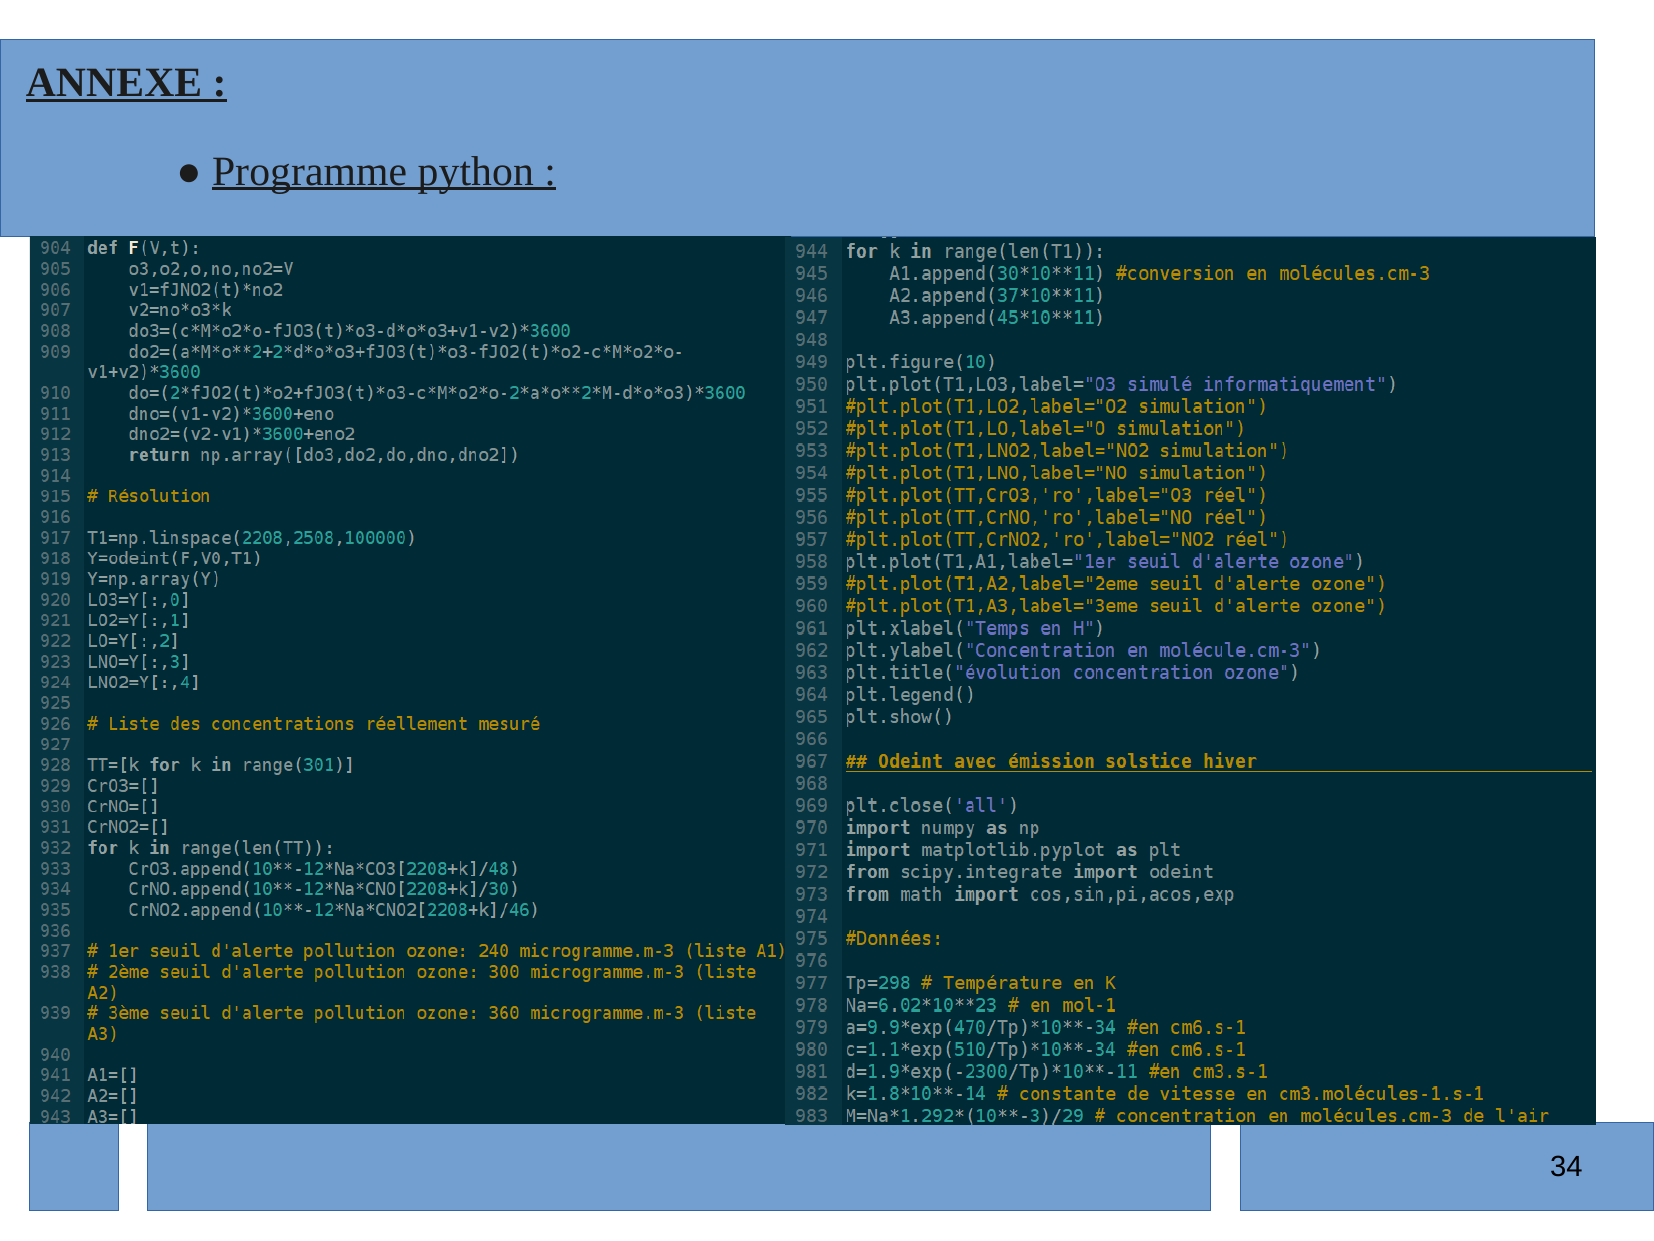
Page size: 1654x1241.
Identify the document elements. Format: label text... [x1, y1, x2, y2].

picture [1147, 1024, 1157, 1033]
picture [613, 346, 621, 357]
picture [1087, 289, 1091, 301]
picture [944, 825, 958, 837]
picture [107, 801, 121, 811]
picture [1124, 669, 1135, 678]
picture [903, 1043, 909, 1050]
picture [968, 467, 972, 478]
picture [382, 948, 393, 956]
picture [922, 621, 930, 634]
picture [1031, 554, 1038, 567]
picture [874, 847, 881, 855]
picture [613, 1010, 635, 1018]
text_box 34 [1535, 1142, 1625, 1218]
picture [957, 378, 961, 390]
picture [103, 677, 111, 687]
picture [911, 576, 916, 588]
picture [312, 411, 321, 419]
picture [849, 1064, 854, 1077]
picture [94, 241, 100, 253]
picture [644, 948, 652, 956]
picture [968, 1043, 972, 1055]
picture [913, 1087, 917, 1099]
picture [392, 1010, 403, 1018]
picture [213, 944, 219, 956]
picture [868, 1110, 877, 1121]
picture [1020, 647, 1037, 656]
picture [1433, 1087, 1437, 1099]
picture [1226, 758, 1233, 767]
picture [917, 714, 923, 722]
picture [957, 555, 961, 567]
picture [1021, 311, 1028, 318]
picture [654, 969, 662, 977]
picture [202, 845, 208, 853]
picture [1085, 443, 1090, 455]
text_box ANNEXE : [25, 59, 1001, 153]
picture [1204, 1068, 1213, 1077]
picture [1139, 425, 1152, 434]
picture [1141, 403, 1147, 412]
picture [1087, 555, 1091, 567]
picture [1290, 1091, 1299, 1099]
picture [968, 1087, 972, 1099]
picture [1108, 494, 1114, 501]
picture [1064, 649, 1071, 656]
picture [1074, 758, 1082, 767]
picture [1253, 669, 1265, 678]
picture [1150, 1064, 1159, 1077]
picture [212, 452, 217, 464]
picture [1215, 381, 1221, 390]
picture [1063, 1002, 1072, 1011]
picture [322, 431, 331, 439]
picture [901, 492, 907, 505]
picture [127, 969, 138, 977]
picture [1117, 758, 1125, 767]
picture [847, 1110, 855, 1121]
picture [785, 283, 841, 1126]
picture [847, 625, 854, 638]
picture [1020, 576, 1025, 588]
picture [930, 692, 940, 700]
picture [1153, 755, 1158, 767]
picture [131, 841, 135, 853]
picture [901, 425, 907, 438]
picture [982, 891, 990, 900]
picture [1340, 603, 1351, 611]
picture [520, 948, 529, 956]
picture [1114, 603, 1126, 611]
picture [1021, 444, 1029, 450]
picture [1128, 647, 1146, 656]
picture [1199, 669, 1211, 678]
picture [306, 883, 310, 894]
picture [160, 452, 168, 460]
picture [1117, 488, 1123, 501]
picture [223, 303, 228, 315]
picture [1256, 381, 1271, 390]
picture [253, 287, 259, 295]
picture [1323, 1091, 1332, 1099]
picture [111, 945, 115, 956]
picture [979, 555, 984, 565]
picture [1171, 489, 1180, 501]
picture [944, 292, 952, 305]
picture [1182, 1023, 1196, 1033]
picture [1031, 980, 1037, 988]
picture [913, 802, 920, 811]
picture [922, 825, 929, 833]
picture [922, 847, 931, 855]
picture [858, 825, 871, 837]
picture [373, 883, 388, 894]
picture [880, 869, 888, 877]
picture [978, 1110, 982, 1121]
picture [1160, 470, 1173, 478]
picture [1182, 1045, 1201, 1055]
picture [1031, 825, 1038, 837]
picture [860, 621, 865, 634]
picture [858, 847, 871, 860]
picture [990, 577, 995, 587]
picture [1182, 758, 1190, 767]
picture [894, 311, 898, 321]
picture [99, 656, 111, 667]
picture [1160, 403, 1173, 412]
picture [892, 1043, 896, 1055]
picture [1131, 754, 1137, 767]
picture [882, 489, 887, 501]
picture [1205, 425, 1221, 434]
picture [1231, 403, 1243, 412]
picture [998, 467, 1012, 478]
picture [1168, 1113, 1178, 1121]
picture [425, 721, 436, 729]
picture [219, 886, 229, 894]
picture [1101, 869, 1108, 877]
picture [987, 758, 995, 767]
picture [1130, 444, 1137, 456]
picture [469, 452, 475, 460]
picture [913, 558, 920, 567]
picture [955, 1021, 964, 1033]
picture [868, 576, 873, 588]
picture [999, 577, 1007, 583]
picture [847, 421, 863, 438]
picture [935, 999, 941, 1011]
picture [392, 969, 403, 977]
picture [1091, 669, 1102, 678]
picture [846, 399, 860, 416]
picture [1086, 311, 1091, 323]
picture [480, 903, 485, 915]
picture [976, 758, 984, 767]
picture [1301, 1113, 1310, 1121]
picture [1020, 825, 1027, 833]
picture [1255, 1091, 1265, 1099]
picture [193, 408, 197, 419]
picture [1064, 311, 1071, 318]
picture [1041, 421, 1047, 434]
picture [1043, 1043, 1047, 1055]
picture [1160, 647, 1174, 656]
picture [1195, 405, 1201, 412]
picture [869, 935, 886, 944]
picture [573, 969, 580, 977]
picture [212, 907, 217, 919]
picture [1147, 558, 1152, 566]
picture [933, 1068, 939, 1081]
picture [1064, 492, 1072, 501]
picture [1238, 1043, 1242, 1055]
picture [923, 492, 931, 501]
picture [500, 1009, 507, 1018]
picture [260, 721, 270, 729]
picture [1330, 381, 1343, 390]
picture [847, 931, 859, 944]
picture [1249, 555, 1266, 567]
picture [202, 346, 210, 357]
picture [1096, 891, 1102, 900]
picture [968, 422, 972, 434]
picture [1156, 869, 1162, 877]
picture [848, 756, 854, 767]
picture [306, 863, 310, 874]
picture [968, 356, 972, 367]
picture [438, 387, 446, 398]
picture [1171, 511, 1185, 523]
picture [870, 1087, 874, 1099]
picture [1076, 1043, 1082, 1050]
picture [1236, 649, 1245, 654]
picture [1194, 554, 1201, 567]
picture [1161, 758, 1169, 767]
picture [91, 987, 96, 996]
picture [1053, 311, 1060, 318]
picture [847, 999, 855, 1011]
picture [880, 891, 888, 900]
picture [977, 288, 984, 301]
picture [428, 452, 433, 460]
picture [933, 422, 941, 434]
picture [1242, 1113, 1254, 1121]
picture [255, 863, 259, 874]
picture [141, 493, 148, 501]
picture [387, 904, 399, 915]
picture [963, 980, 979, 993]
picture [131, 758, 135, 770]
picture [171, 535, 177, 543]
picture [1182, 533, 1196, 545]
picture [868, 555, 876, 566]
picture [1086, 869, 1098, 882]
picture [1277, 1113, 1286, 1121]
picture [1182, 448, 1195, 456]
picture [848, 1086, 852, 1099]
picture [1065, 1043, 1071, 1050]
picture [140, 411, 145, 419]
picture [1106, 467, 1120, 478]
picture [460, 882, 464, 894]
picture [1171, 758, 1179, 767]
picture [879, 422, 887, 434]
picture [857, 709, 862, 721]
picture [1117, 444, 1131, 456]
picture [1108, 558, 1115, 567]
picture [903, 1110, 907, 1121]
picture [976, 869, 983, 877]
picture [603, 387, 611, 398]
picture [1216, 758, 1223, 767]
picture [1085, 1091, 1092, 1099]
picture [1313, 558, 1330, 567]
picture [1082, 980, 1092, 988]
picture [1097, 577, 1104, 583]
picture [1351, 381, 1362, 390]
picture [967, 891, 979, 904]
picture [913, 649, 919, 656]
picture [613, 969, 635, 977]
picture [573, 1010, 580, 1018]
picture [445, 721, 455, 729]
picture [1075, 1002, 1083, 1011]
picture [1247, 576, 1252, 588]
picture [1038, 1002, 1048, 1011]
picture [1063, 405, 1072, 410]
picture [891, 289, 898, 300]
picture [1193, 869, 1200, 877]
picture [263, 762, 270, 770]
picture [993, 647, 1005, 656]
picture [160, 307, 167, 315]
picture [197, 493, 208, 501]
picture [968, 400, 972, 412]
picture [202, 325, 210, 336]
picture [955, 758, 964, 767]
picture [429, 948, 445, 956]
picture [327, 759, 331, 770]
picture [29, 236, 83, 1124]
picture [1106, 1021, 1115, 1033]
picture [923, 716, 931, 722]
picture [847, 558, 852, 571]
picture [904, 621, 909, 634]
picture [335, 863, 347, 874]
picture [1140, 444, 1148, 450]
picture [868, 799, 876, 810]
picture [847, 802, 854, 815]
picture [968, 600, 972, 611]
picture [91, 1028, 96, 1037]
picture [346, 904, 354, 915]
picture [1134, 1113, 1146, 1121]
text_box ● Programme python : [176, 147, 1566, 283]
picture [1032, 1091, 1048, 1099]
picture [1101, 647, 1113, 656]
picture [444, 969, 455, 977]
picture [1345, 1086, 1349, 1098]
picture [963, 292, 972, 301]
picture [968, 577, 972, 589]
picture [1340, 581, 1351, 589]
picture [1009, 758, 1017, 767]
picture [998, 444, 1012, 456]
picture [1032, 758, 1039, 767]
picture [870, 1065, 874, 1077]
picture [989, 625, 1017, 638]
picture [1020, 758, 1029, 767]
picture [181, 284, 193, 295]
picture [202, 452, 208, 460]
picture [1047, 669, 1059, 678]
picture [911, 443, 916, 455]
picture [1106, 977, 1110, 988]
picture [1043, 405, 1049, 412]
picture [968, 444, 972, 456]
picture [881, 1004, 887, 1011]
picture [857, 492, 863, 505]
picture [1076, 289, 1080, 301]
picture [947, 621, 952, 634]
picture [990, 600, 995, 609]
picture [654, 1010, 662, 1018]
picture [871, 622, 876, 634]
picture [265, 904, 269, 915]
picture [1236, 758, 1244, 767]
picture [603, 948, 621, 956]
picture [1011, 444, 1018, 456]
picture [119, 535, 126, 543]
picture [335, 883, 347, 894]
picture [967, 758, 972, 767]
picture [874, 825, 881, 833]
picture [912, 758, 920, 767]
picture [1168, 1068, 1178, 1077]
picture [923, 425, 931, 434]
picture [127, 1010, 138, 1018]
picture [859, 1004, 865, 1011]
picture [1043, 625, 1059, 634]
picture [332, 721, 342, 729]
picture [1193, 576, 1198, 588]
picture [901, 709, 908, 722]
picture [192, 758, 197, 770]
picture [1182, 422, 1190, 434]
picture [107, 821, 121, 832]
picture [531, 969, 539, 977]
picture [1269, 647, 1278, 656]
picture [1114, 581, 1126, 589]
picture [901, 891, 913, 900]
picture [1238, 1021, 1242, 1033]
picture [228, 721, 239, 729]
picture [215, 845, 219, 855]
picture [1231, 470, 1243, 478]
picture [912, 627, 919, 634]
picture [963, 315, 972, 323]
picture [1119, 1065, 1123, 1077]
picture [955, 444, 964, 456]
picture [868, 443, 873, 455]
picture [1031, 1068, 1038, 1081]
picture [890, 935, 897, 944]
picture [531, 1010, 539, 1018]
picture [471, 325, 475, 336]
picture [879, 754, 909, 767]
picture [1204, 443, 1209, 455]
picture [890, 558, 896, 571]
picture [989, 555, 993, 567]
picture [1150, 381, 1162, 390]
picture [1420, 1113, 1429, 1121]
picture [1388, 1086, 1393, 1098]
picture [1009, 489, 1018, 501]
picture [870, 1043, 874, 1055]
picture [933, 887, 940, 900]
picture [1193, 649, 1206, 654]
picture [1007, 511, 1023, 523]
picture [148, 883, 162, 894]
picture [148, 904, 162, 915]
picture [955, 577, 964, 589]
picture [1253, 448, 1265, 456]
picture [347, 532, 351, 543]
picture [922, 555, 930, 566]
picture [933, 292, 941, 305]
picture [936, 489, 941, 501]
picture [1065, 1065, 1069, 1077]
picture [260, 845, 270, 853]
picture [140, 431, 145, 439]
picture [1063, 576, 1068, 588]
picture [479, 721, 491, 729]
picture [460, 862, 464, 874]
picture [1476, 1087, 1480, 1099]
picture [219, 866, 229, 874]
picture [229, 907, 239, 915]
picture [1032, 311, 1036, 323]
picture [769, 945, 773, 956]
picture [444, 1010, 455, 1018]
picture [1075, 311, 1080, 323]
picture [1108, 999, 1114, 1011]
picture [1260, 1065, 1264, 1077]
picture [1043, 1021, 1047, 1033]
picture [1147, 1046, 1157, 1055]
picture [1130, 1065, 1134, 1077]
picture [1291, 558, 1299, 567]
picture [1064, 758, 1072, 767]
picture [858, 756, 865, 767]
picture [1041, 443, 1046, 455]
picture [573, 948, 579, 958]
picture [109, 576, 115, 584]
picture [936, 755, 941, 767]
picture [255, 883, 259, 894]
picture [1007, 533, 1023, 545]
